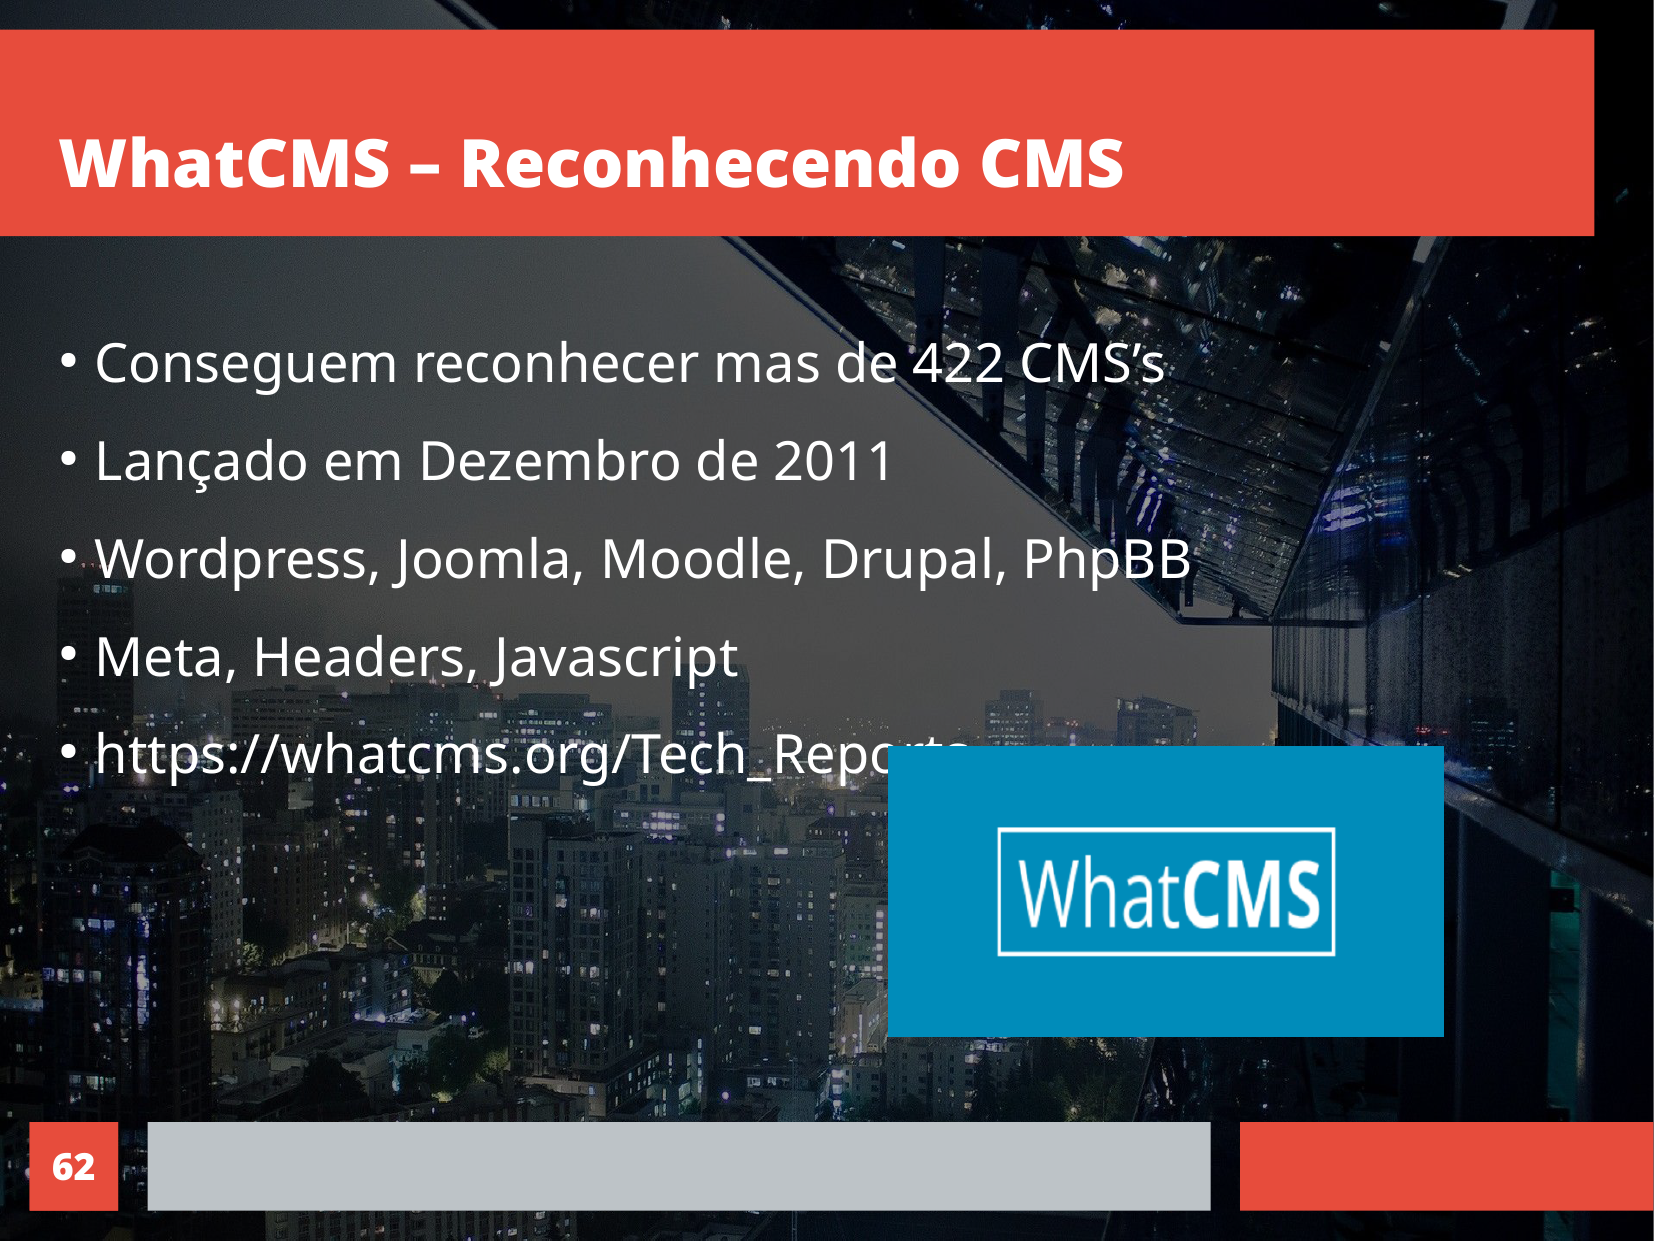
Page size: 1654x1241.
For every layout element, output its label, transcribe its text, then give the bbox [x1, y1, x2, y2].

title WhatCMS – Reconhecendo CMS [59, 59, 1595, 207]
list Conseguem reconhecer mas de 422 CMS’s Lançado em Dezembro de 2011 Wordpress, Joomla, Moodle, Drupal, PhpBB Meta, Headers, Javascript https://whatcms.org/Tech_Reports [59, 324, 1565, 1093]
picture [0, 0, 1654, 1241]
